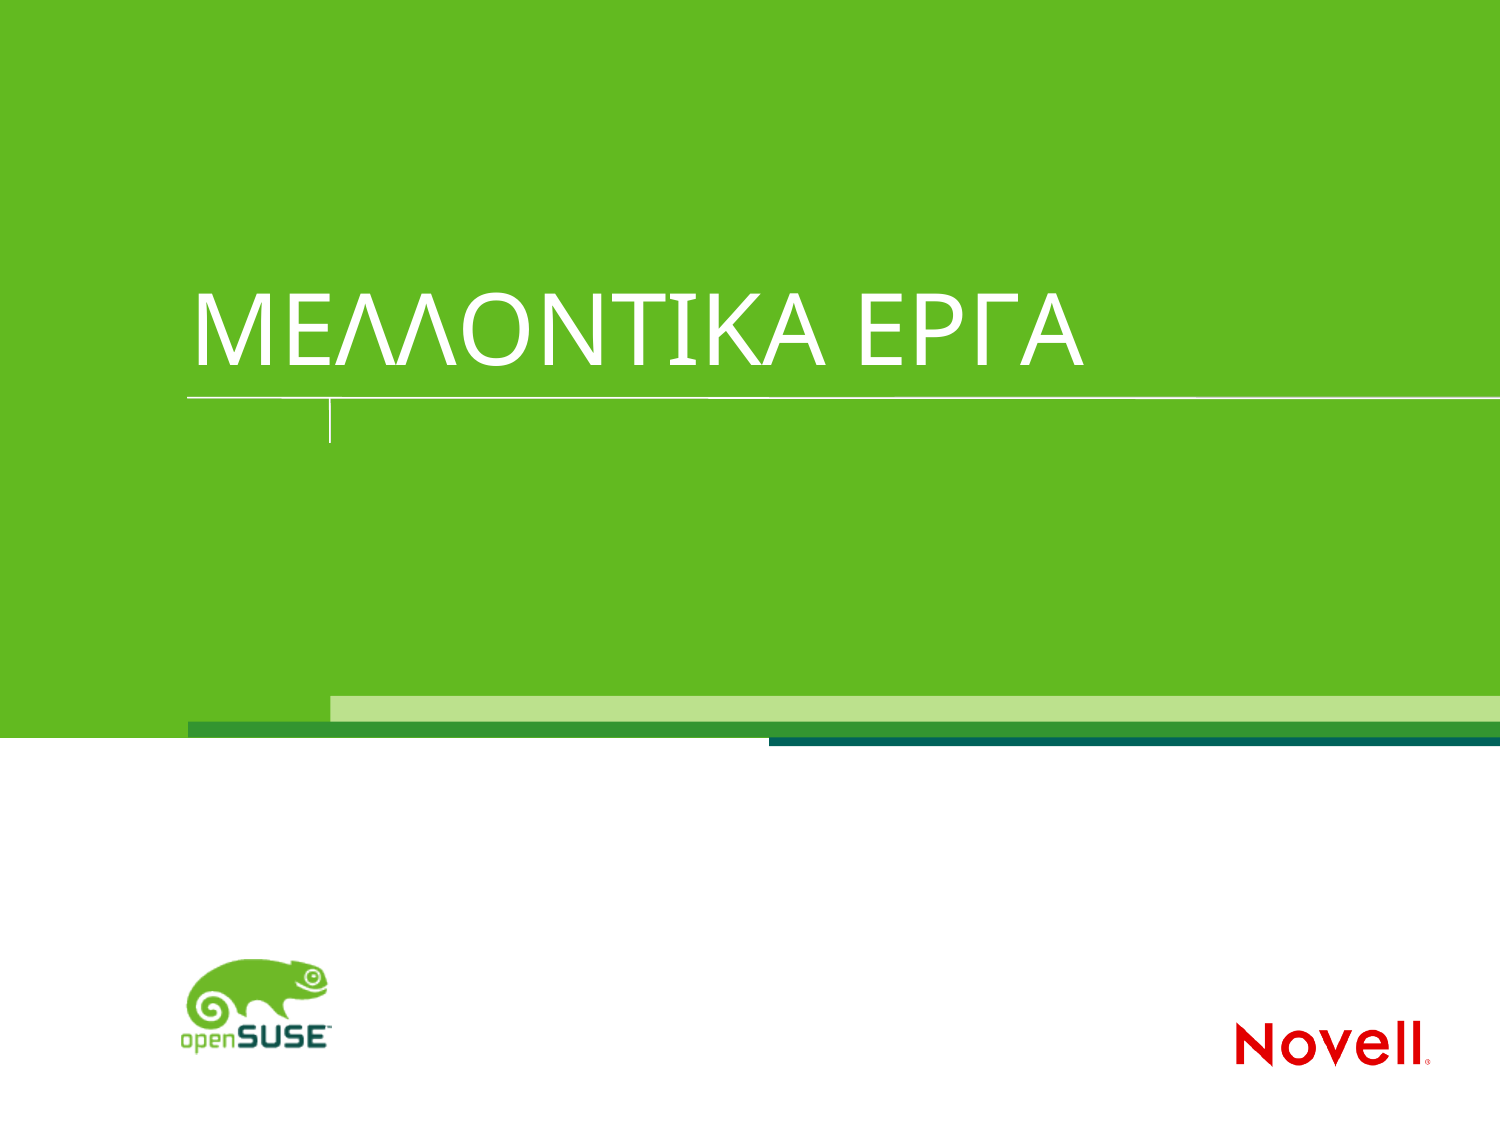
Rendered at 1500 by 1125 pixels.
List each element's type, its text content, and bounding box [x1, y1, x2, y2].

title ΜΕΛΛΟΝΤΙΚΑ ΕΡΓΑ [174, 137, 1388, 388]
picture [1227, 1013, 1438, 1074]
picture [181, 959, 332, 1055]
